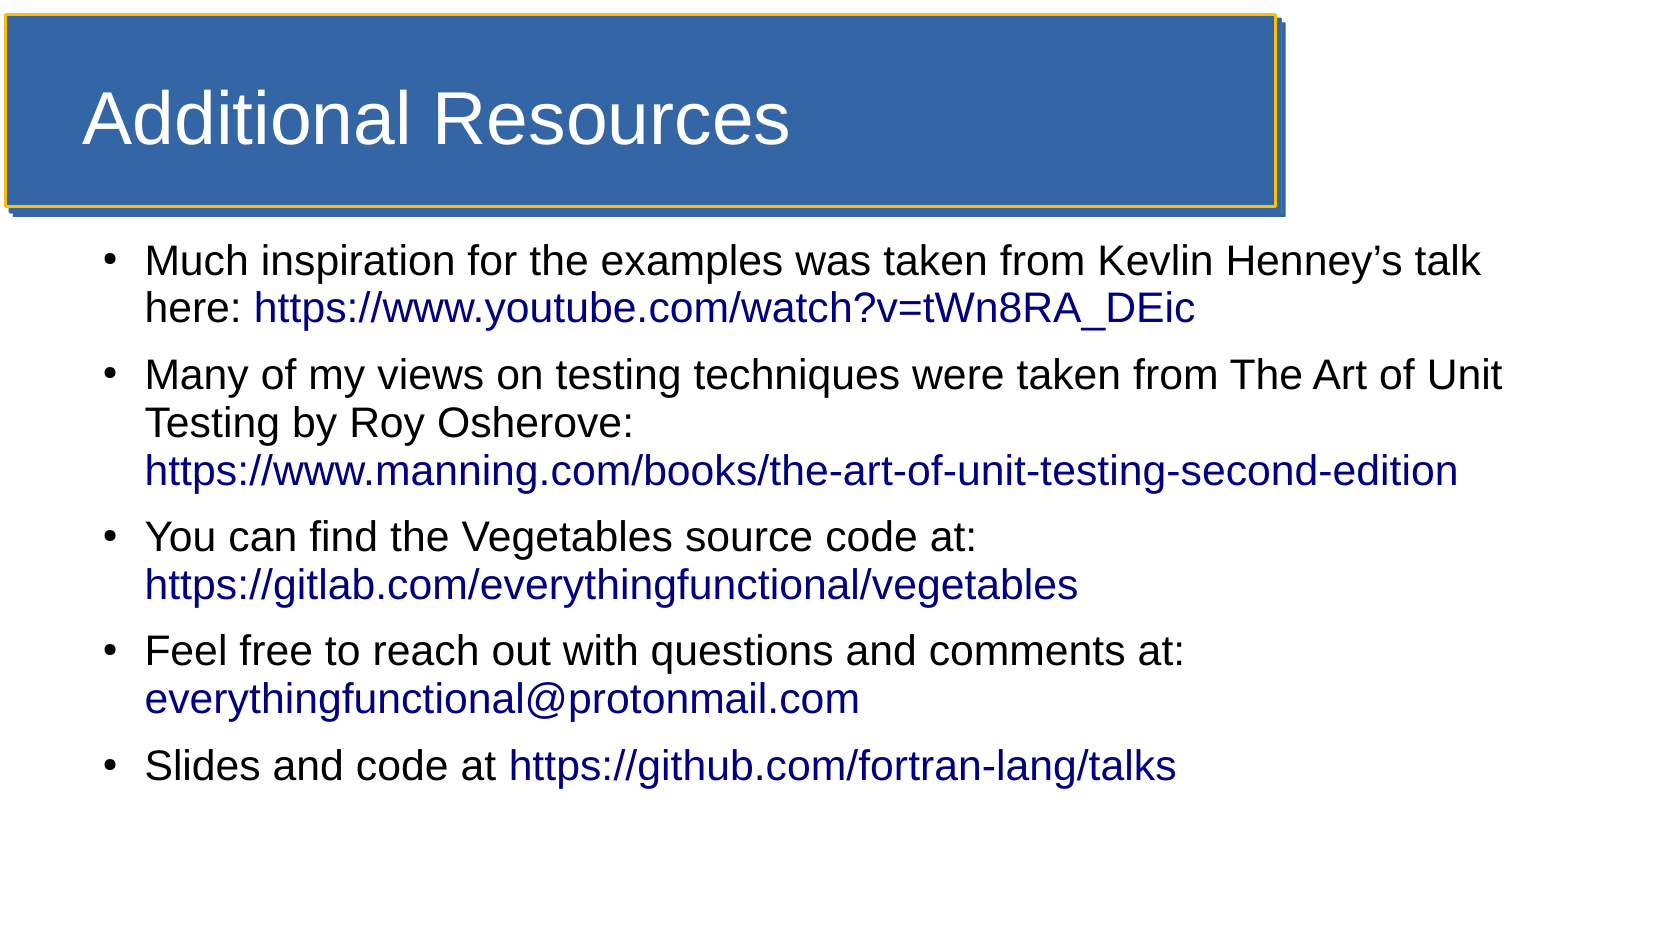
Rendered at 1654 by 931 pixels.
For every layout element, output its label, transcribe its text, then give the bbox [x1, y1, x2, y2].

title Additional Resources [82, 44, 1235, 192]
list Much inspiration for the examples was taken from Kevlin Henney’s talk here: https://www.youtube.com/watch?v=tWn8RA_DEic Many of my views on testing techniques were taken from The Art of Unit Testing by Roy Osherove: https://www.manning.com/books/the-art-of-unit-testing-second-edition You can find the Vegetables source code at: https://gitlab.com/everythingfunctional/vegetables Feel free to reach out with questions and comments at: everythingfunctional@protonmail.com Slides and code at https://github.com/fortran-lang/talks [88, 236, 1565, 798]
